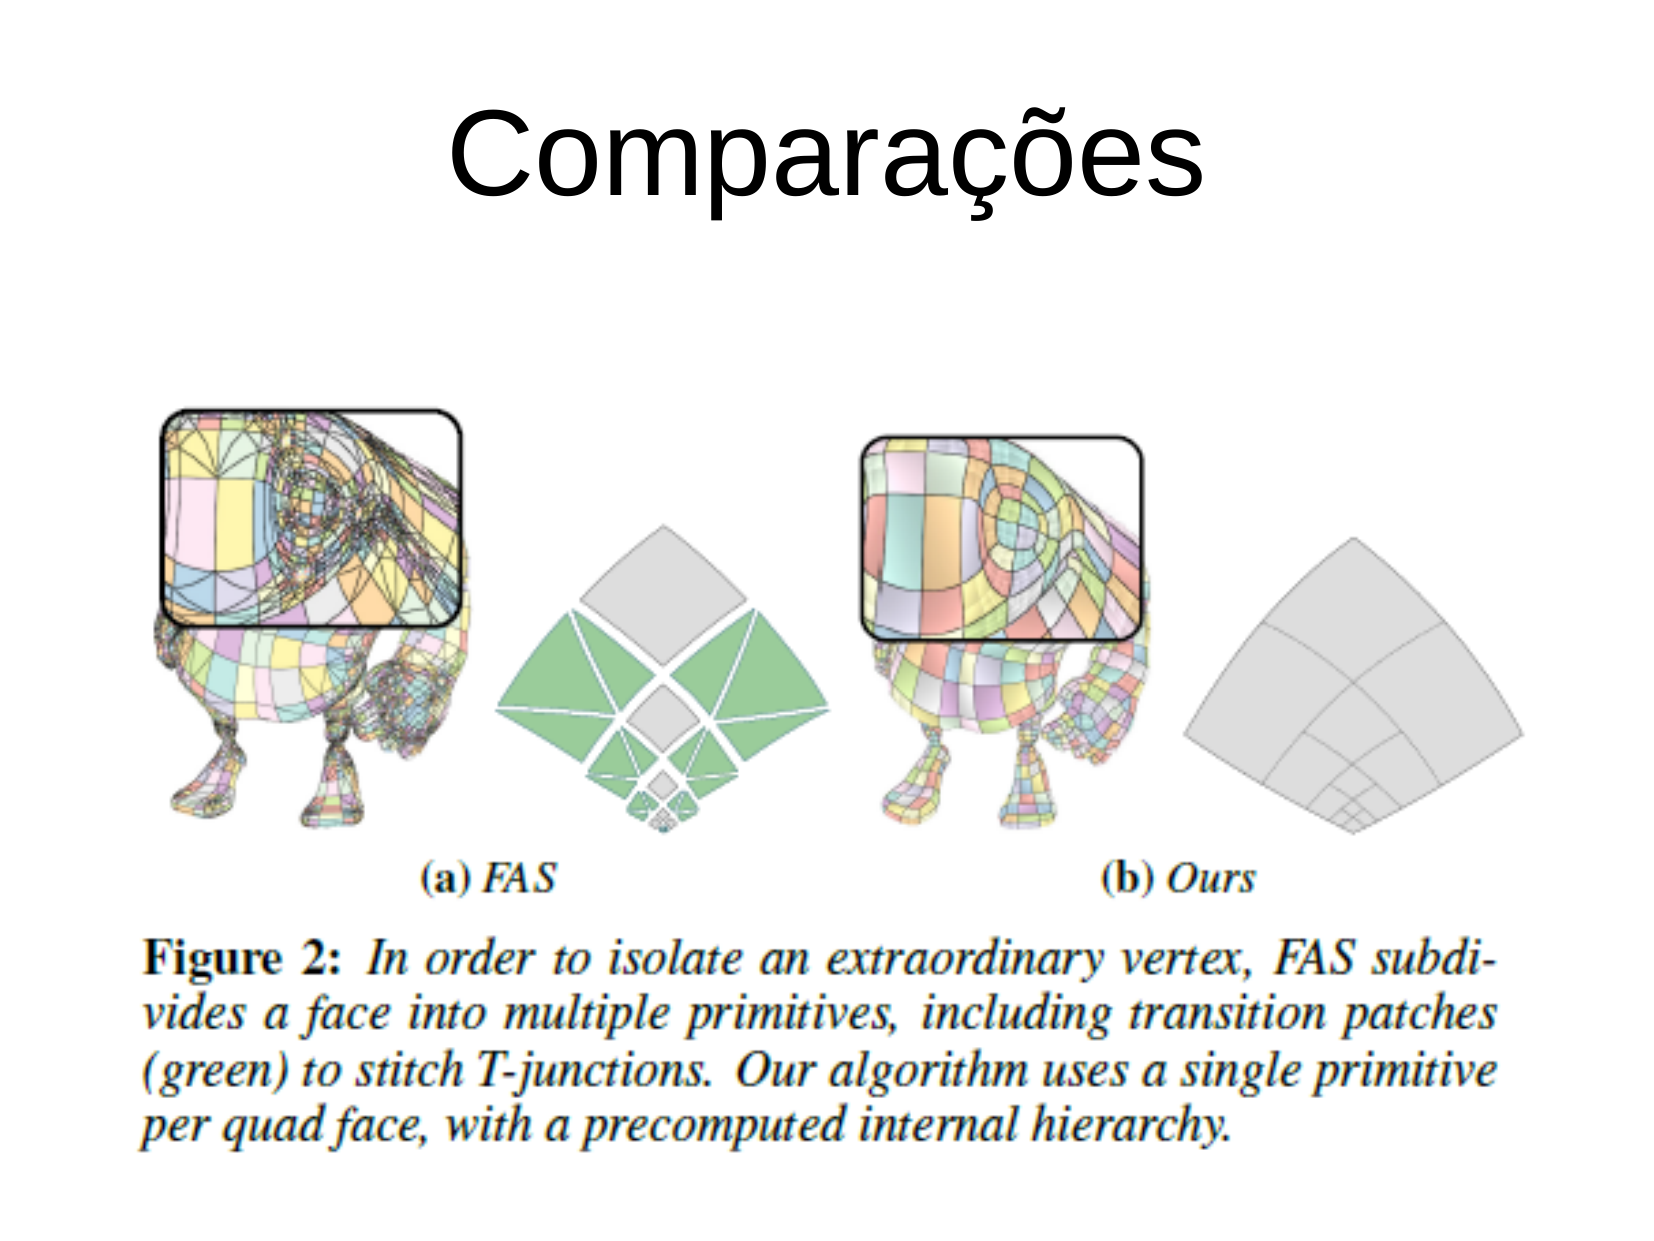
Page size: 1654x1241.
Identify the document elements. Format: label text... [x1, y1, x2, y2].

picture [82, 330, 1548, 1183]
title Comparações [82, 49, 1571, 257]
